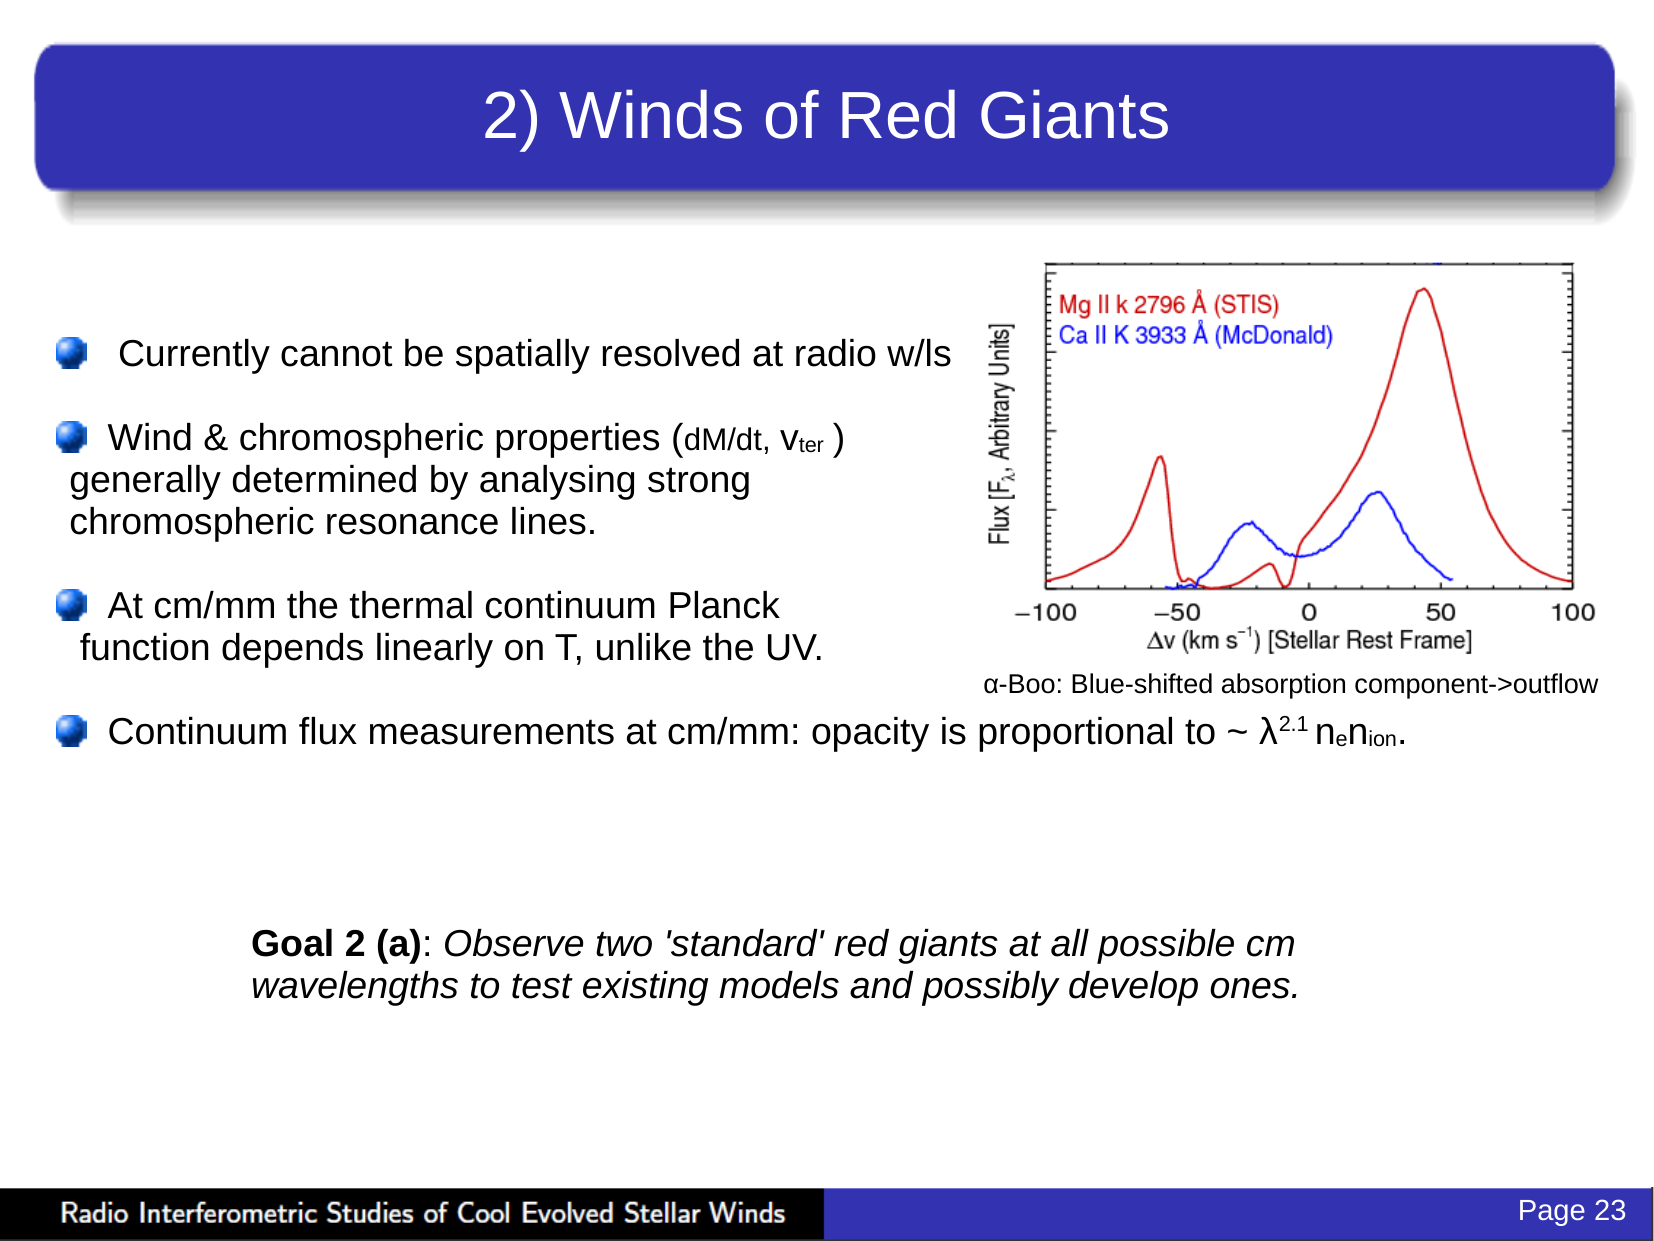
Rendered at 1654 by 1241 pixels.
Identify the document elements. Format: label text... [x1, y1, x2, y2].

text_box α-Boo: Blue-shifted absorption component->outflow [968, 661, 1619, 707]
text_box Goal 2 (a): Observe two 'standard' red giants at all possible cm wavelengths to test existing models and possibly develop ones. [236, 915, 1388, 1034]
text_box Currently cannot be spatially resolved at radio w/ls Wind & chromospheric properties (dM/dt, vter ) generally determined by analysing strong chromospheric resonance lines. At cm/mm the thermal continuum Planck function depends linearly on T, unlike the UV. Continuum flux measurements at cm/mm: opacity is proportional to ~ λ2.1 nenion. [41, 324, 1548, 1004]
picture [980, 247, 1601, 661]
text_box Page 23 [814, 1187, 1642, 1235]
picture [0, 1187, 1654, 1241]
text_box 2) Winds of Red Giants [59, 70, 1595, 189]
picture [23, 29, 1648, 237]
